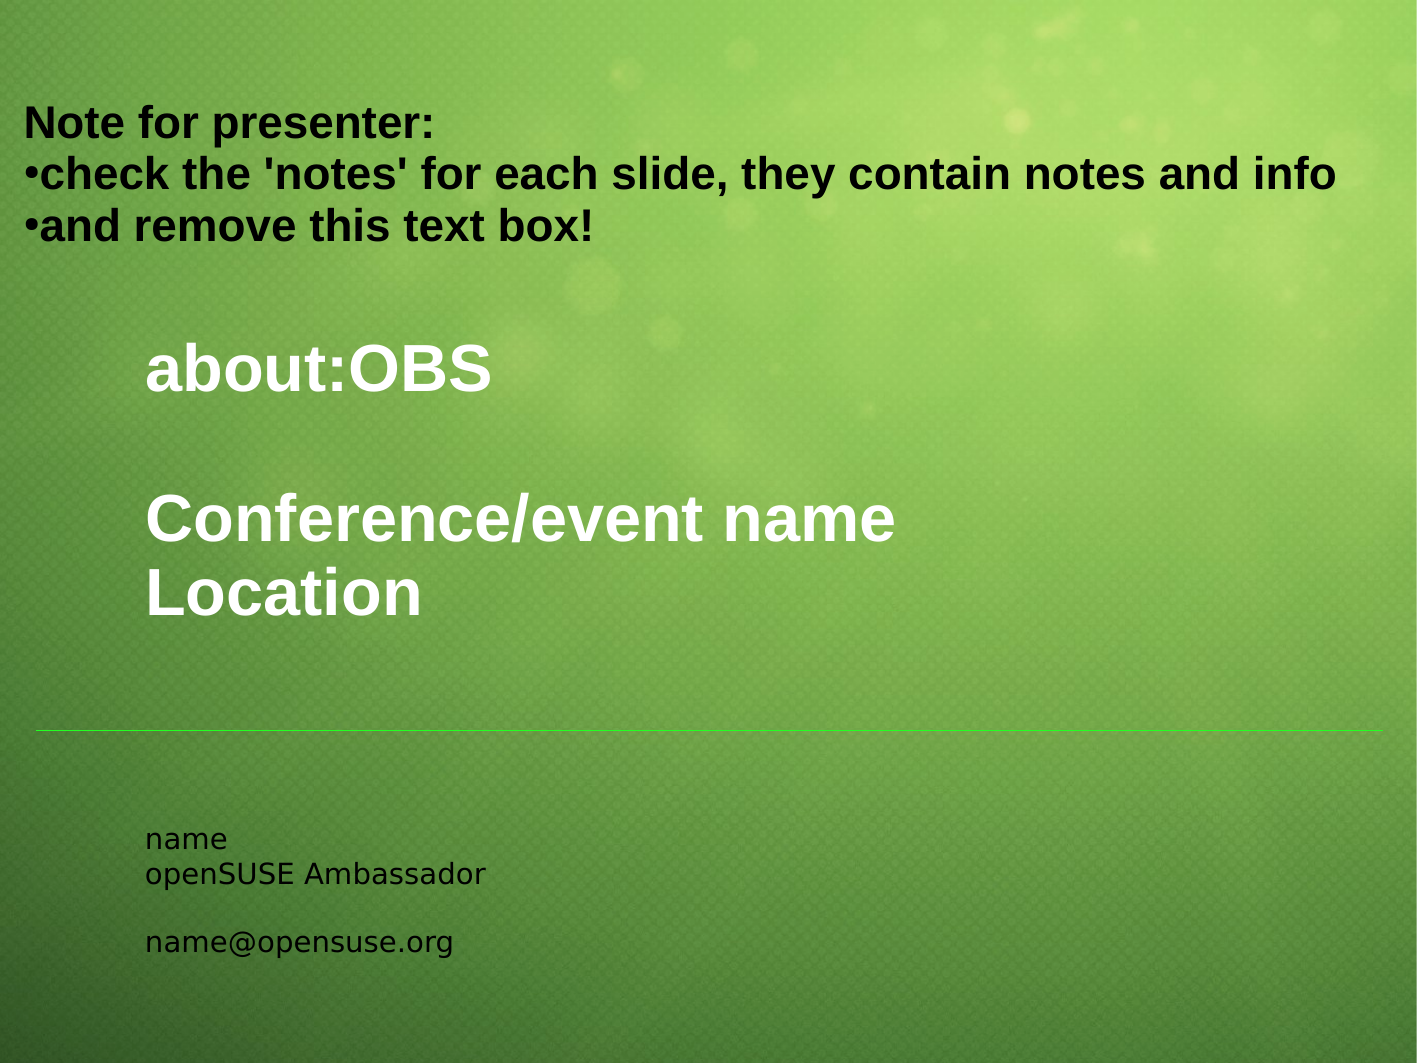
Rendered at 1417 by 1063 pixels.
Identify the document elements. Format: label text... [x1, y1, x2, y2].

subtitle name openSUSE Ambassador name@opensuse.org [144, 813, 768, 969]
text_box Note for presenter: check the 'notes' for each slide, they contain notes and info and remove this text box! [8, 89, 1353, 259]
picture [0, 0, 1417, 1063]
title about:OBS Conference/event name Location [145, 215, 1358, 631]
